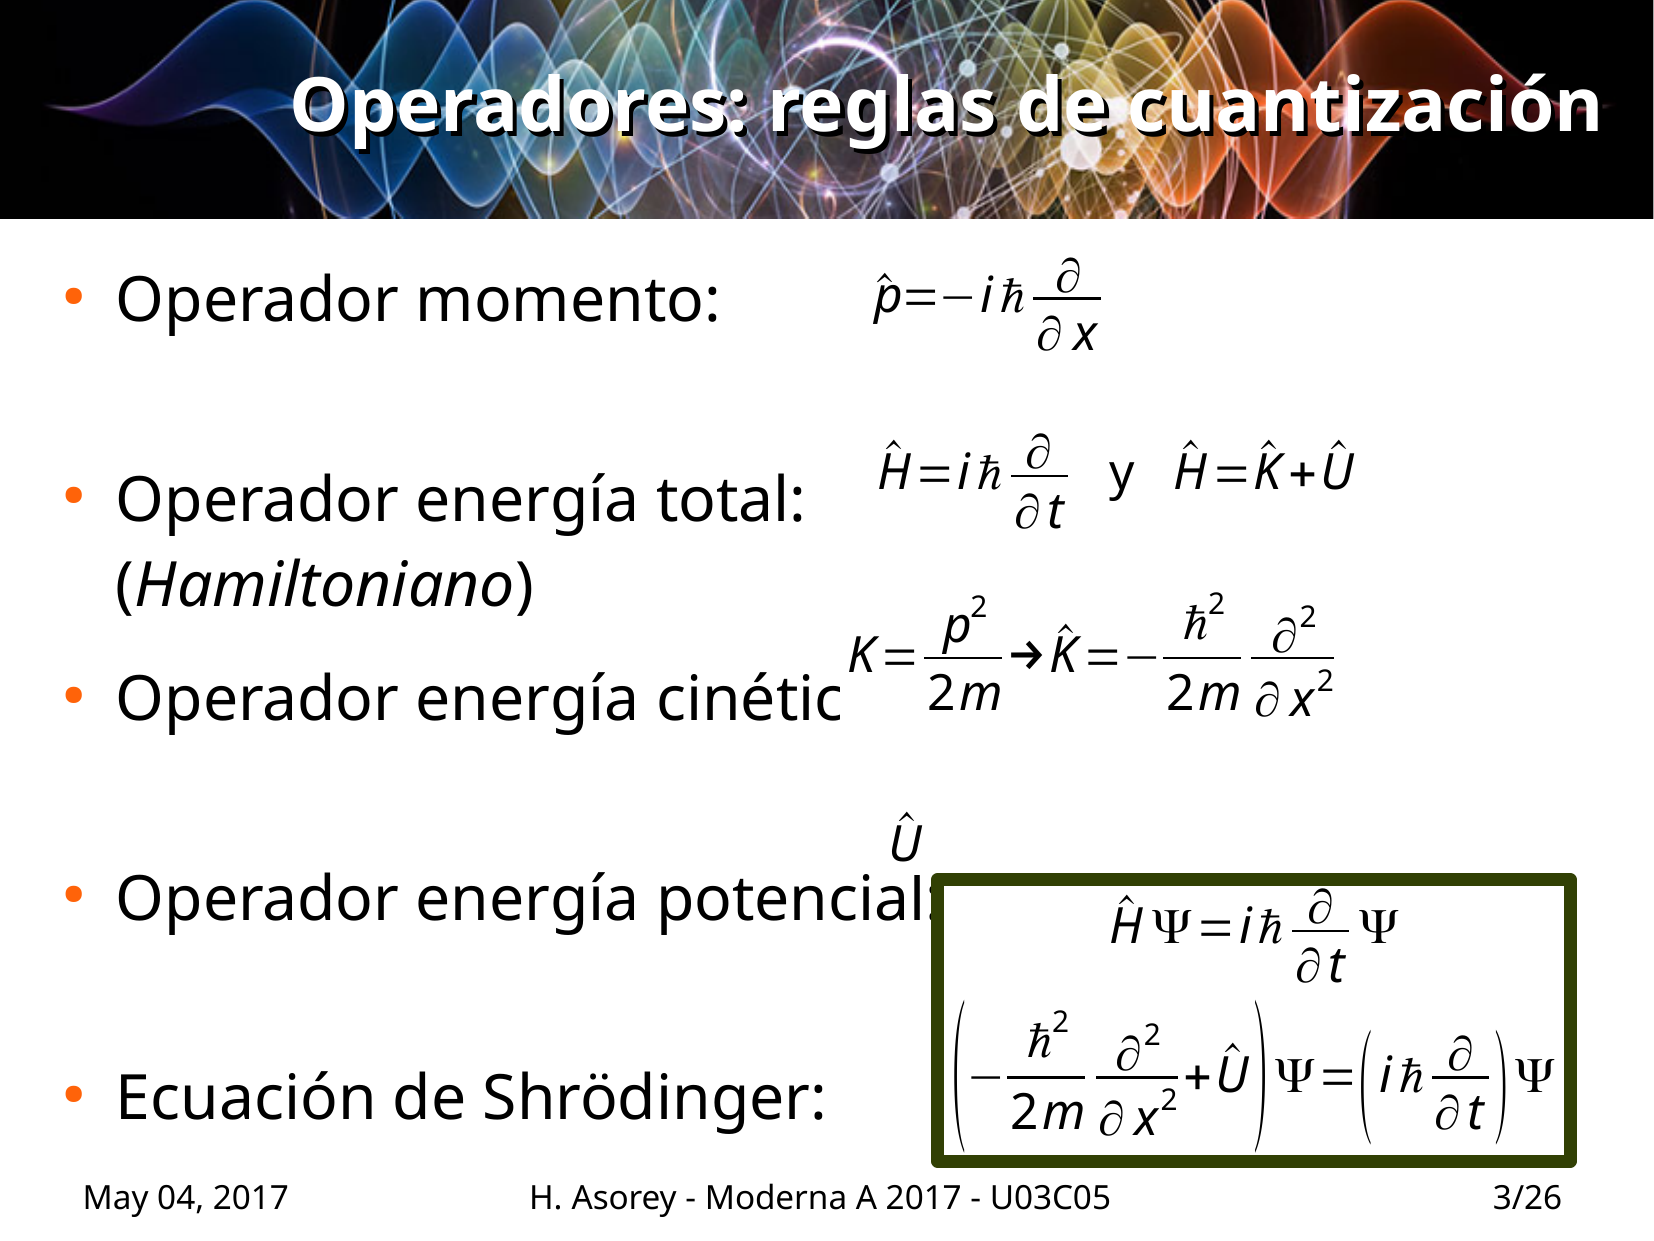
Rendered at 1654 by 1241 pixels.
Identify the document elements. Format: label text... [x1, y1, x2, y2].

chart [943, 885, 1565, 1156]
list Operador momento: Operador energía total: (Hamiltoniano) Operador energía cinética: Operador energía potencial: Ecuación de Shrödinger: [45, 255, 1606, 1156]
chart [870, 431, 1363, 541]
title Operadores: reglas de cuantización [45, 15, 1606, 191]
picture [0, 0, 1654, 219]
chart [840, 585, 1343, 729]
chart [863, 255, 1111, 364]
chart [882, 810, 931, 875]
